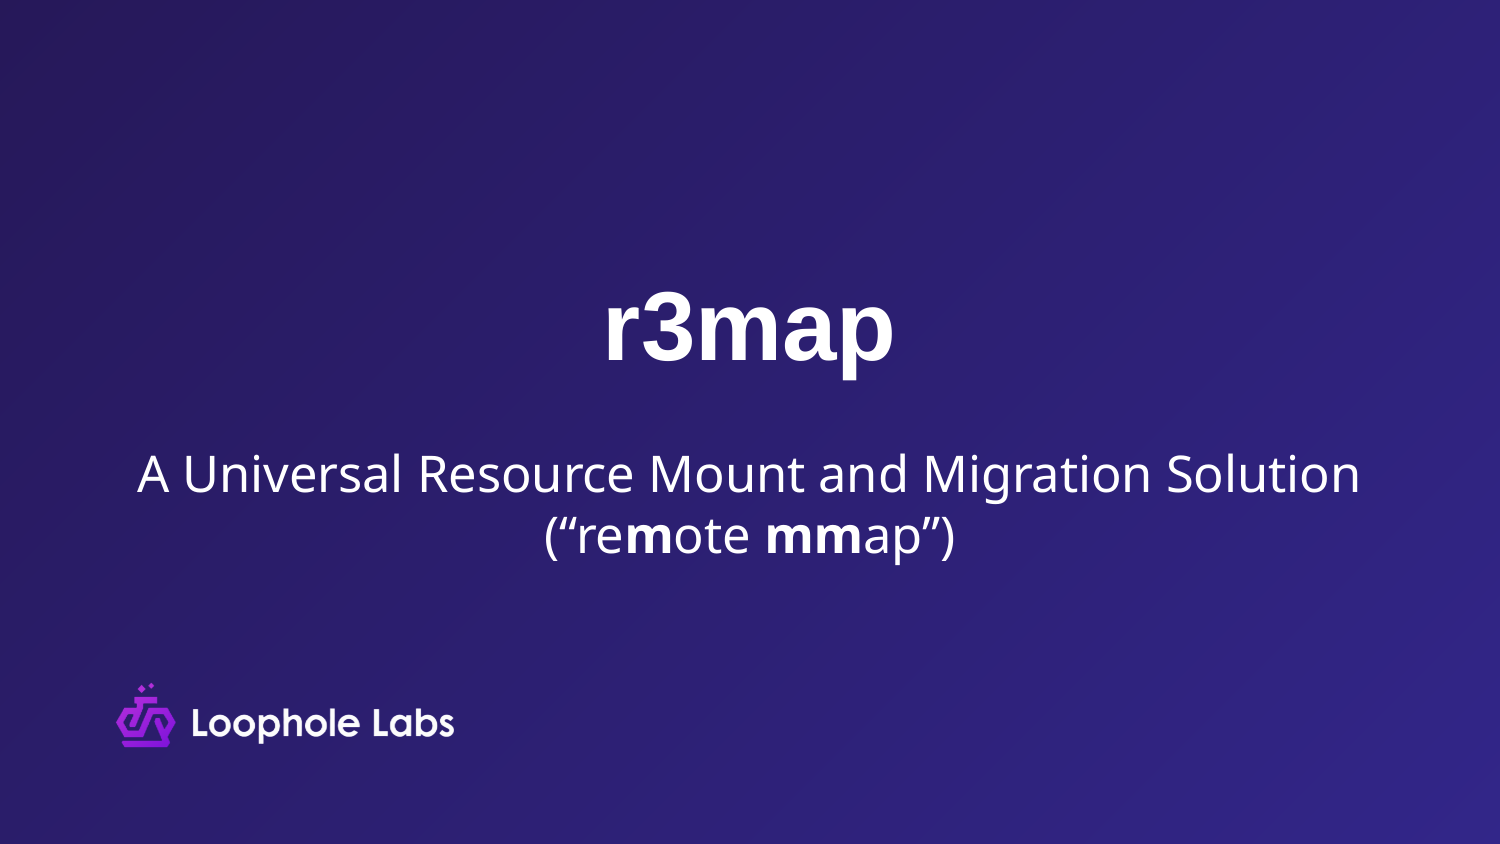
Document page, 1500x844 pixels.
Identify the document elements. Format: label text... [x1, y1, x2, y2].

title r3map [51, 196, 1449, 421]
title A Universal Resource Mount and Migration Solution (“remote mmap”) [51, 421, 1449, 584]
picture [96, 661, 465, 773]
